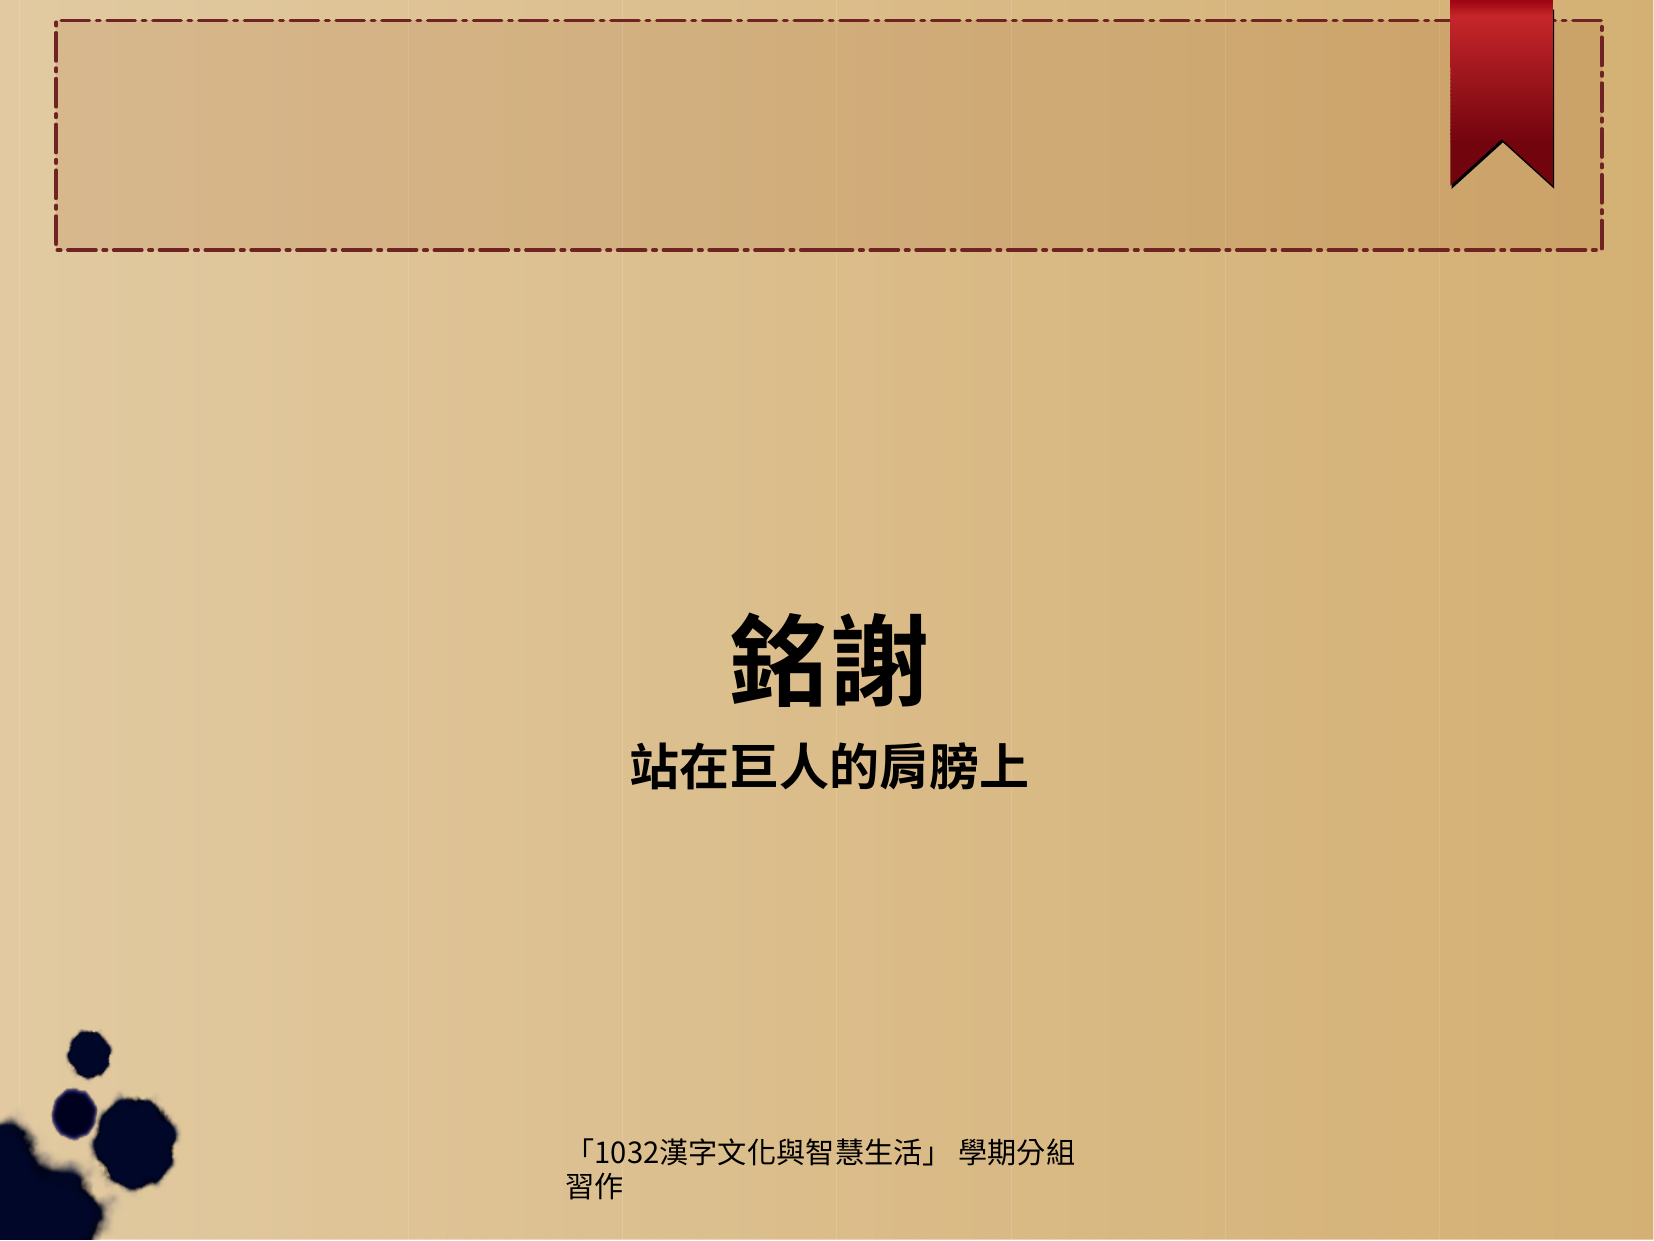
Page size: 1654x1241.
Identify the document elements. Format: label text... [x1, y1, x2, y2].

subtitle 銘謝 站在巨人的肩膀上 [165, 271, 1495, 1112]
